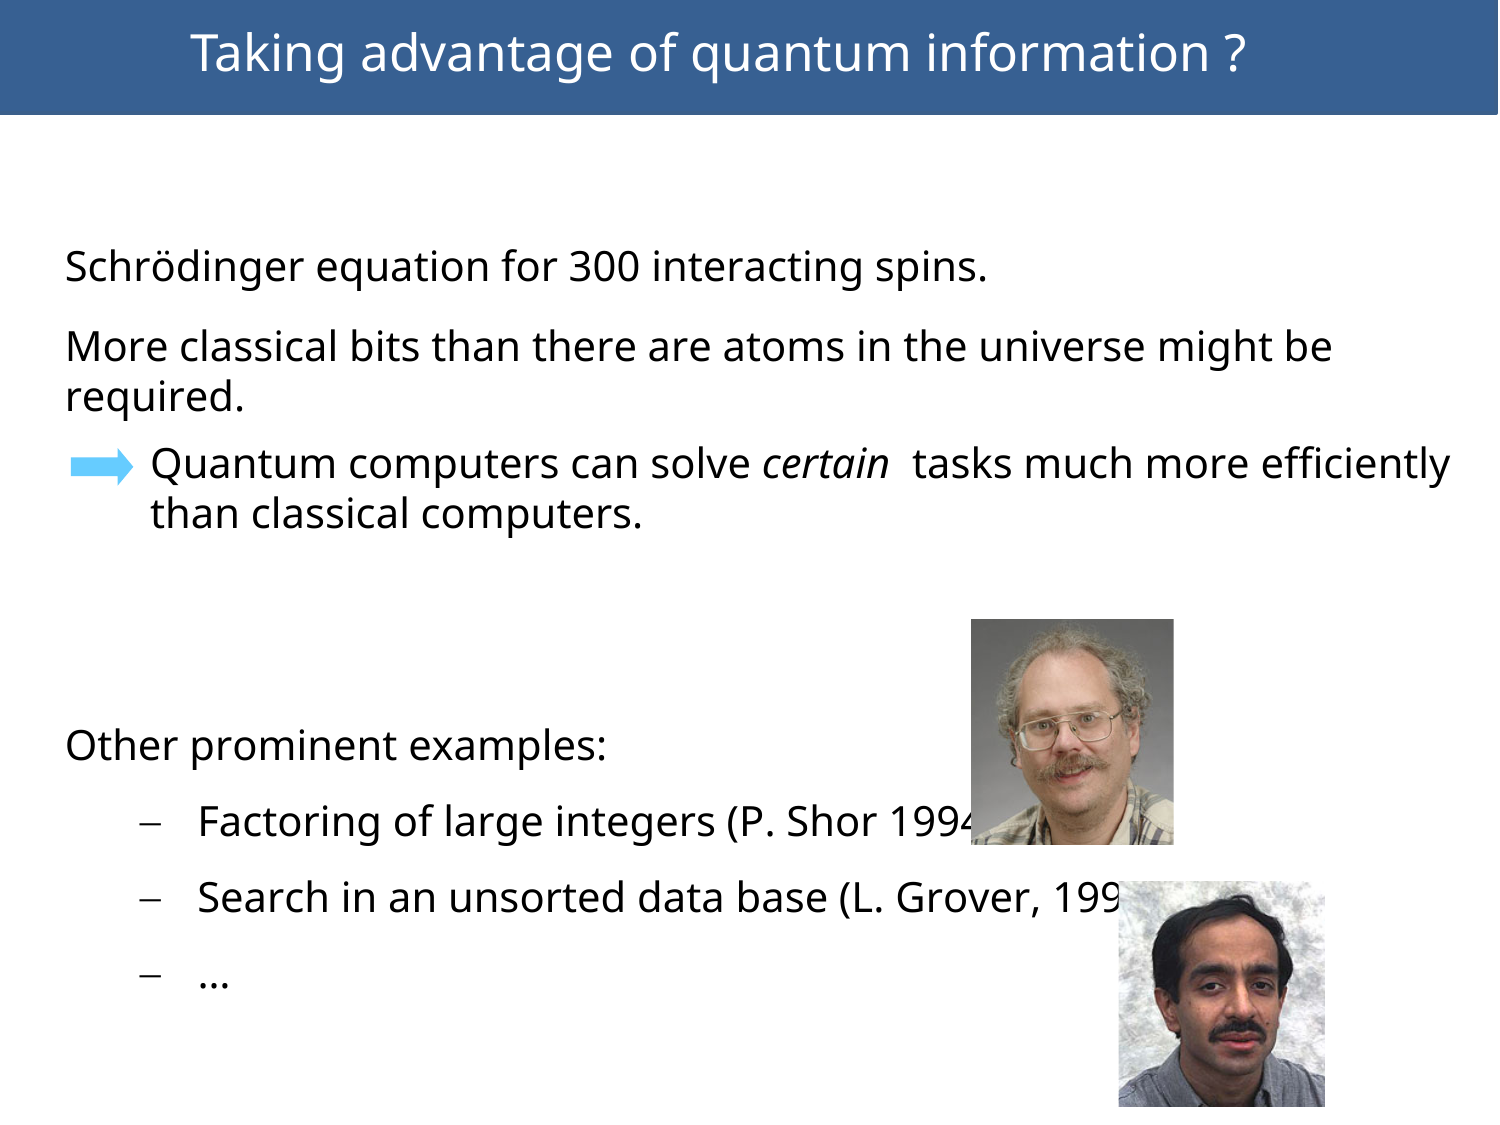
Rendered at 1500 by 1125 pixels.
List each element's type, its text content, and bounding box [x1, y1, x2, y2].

picture [971, 619, 1174, 845]
picture [1118, 881, 1325, 1107]
text_box [70, 448, 134, 483]
text_box Schrödinger equation for 300 interacting spins. More classical bits than there are atoms in the universe might be required. [50, 231, 1500, 428]
text_box Quantum computers can solve certain tasks much more efficiently than classical computers. [135, 429, 1496, 483]
list Taking advantage of quantum information ? [156, 18, 1282, 104]
text_box Other prominent examples: Factoring of large integers (P. Shor 1994) Search in an unsorted data base (L. Grover, 1997) … [50, 483, 1500, 1125]
